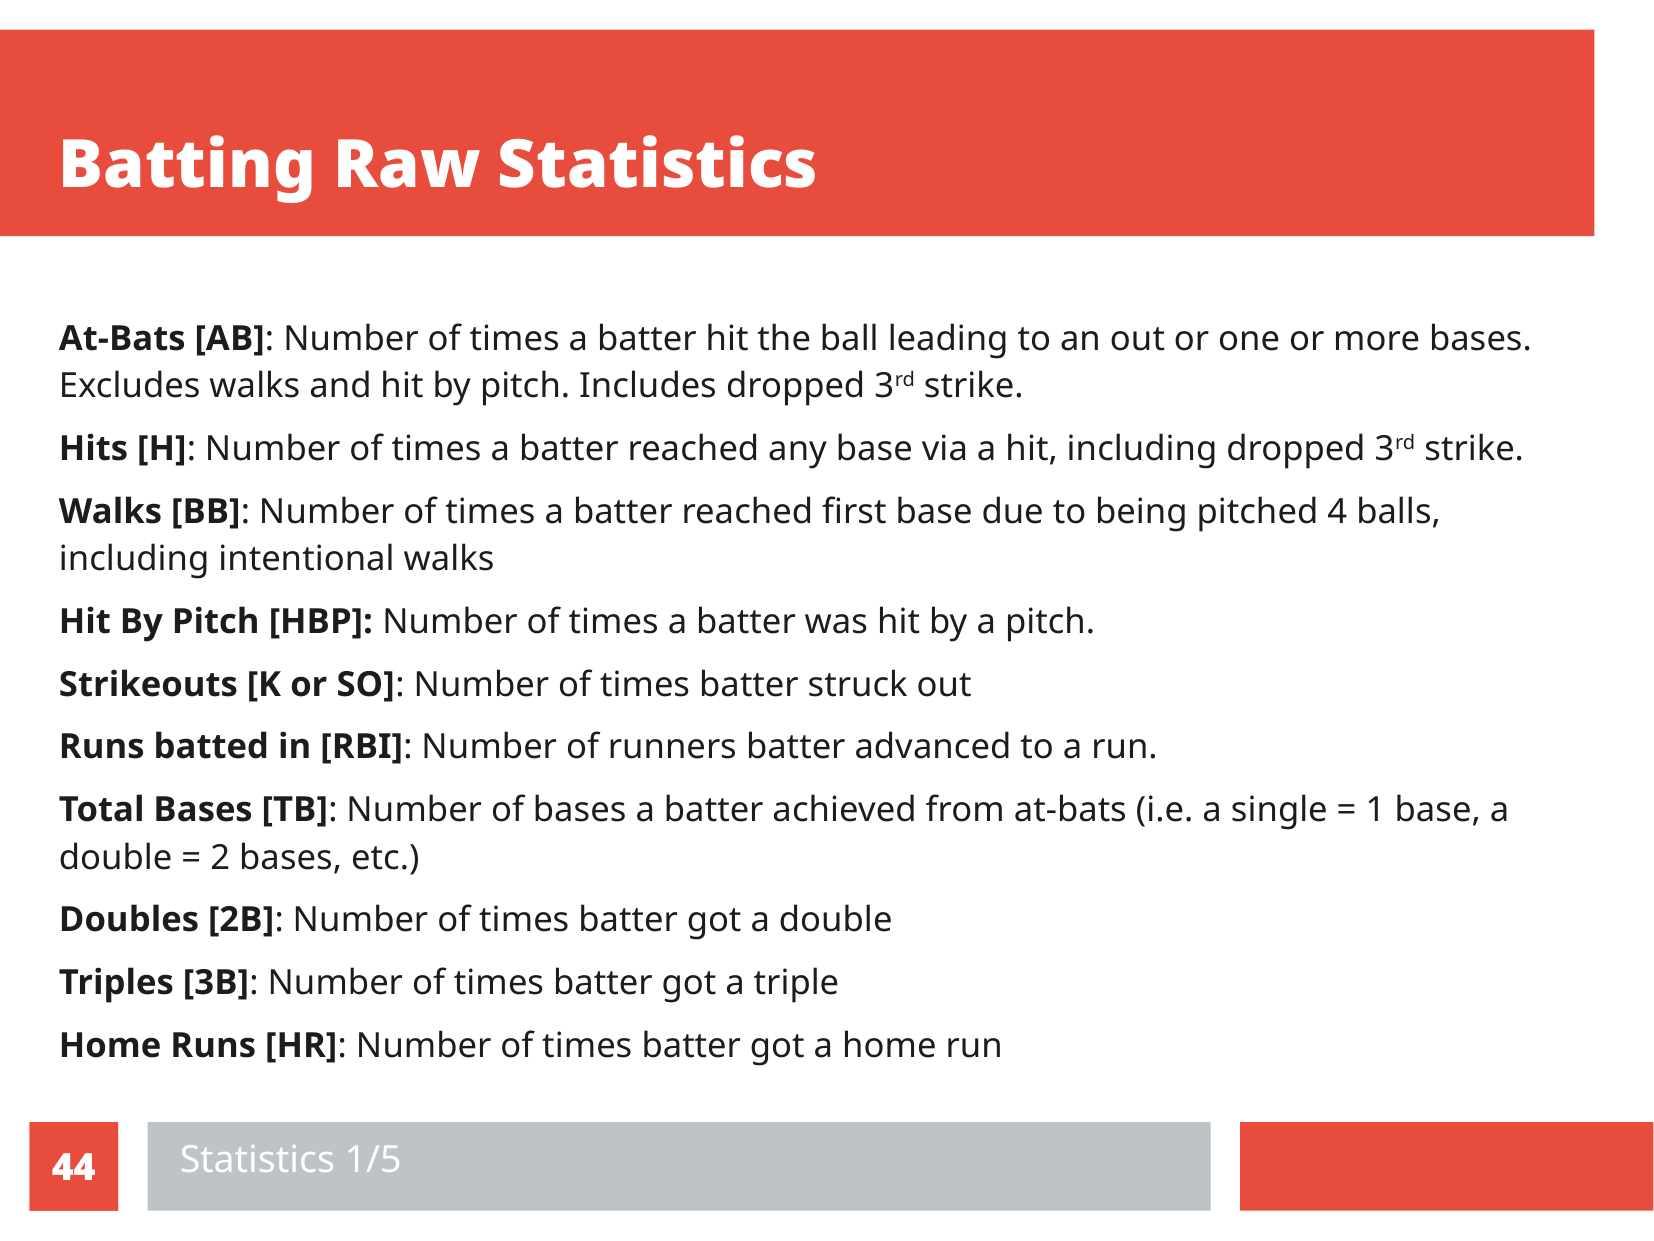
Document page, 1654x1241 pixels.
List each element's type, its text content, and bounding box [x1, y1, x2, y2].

list At-Bats [AB]: Number of times a batter hit the ball leading to an out or one or more bases. Excludes walks and hit by pitch. Includes dropped 3rd strike. Hits [H]: Number of times a batter reached any base via a hit, including dropped 3rd strike. Walks [BB]: Number of times a batter reached first base due to being pitched 4 balls, including intentional walks Hit By Pitch [HBP]: Number of times a batter was hit by a pitch. Strikeouts [K or SO]: Number of times batter struck out Runs batted in [RBI]: Number of runners batter advanced to a run. Total Bases [TB]: Number of bases a batter achieved from at-bats (i.e. a single = 1 base, a double = 2 bases, etc.) Doubles [2B]: Number of times batter got a double Triples [3B]: Number of times batter got a triple Home Runs [HR]: Number of times batter got a home run [59, 312, 1565, 1081]
title Batting Raw Statistics [59, 59, 1595, 207]
text_box Statistics 1/5 [165, 1125, 736, 1184]
